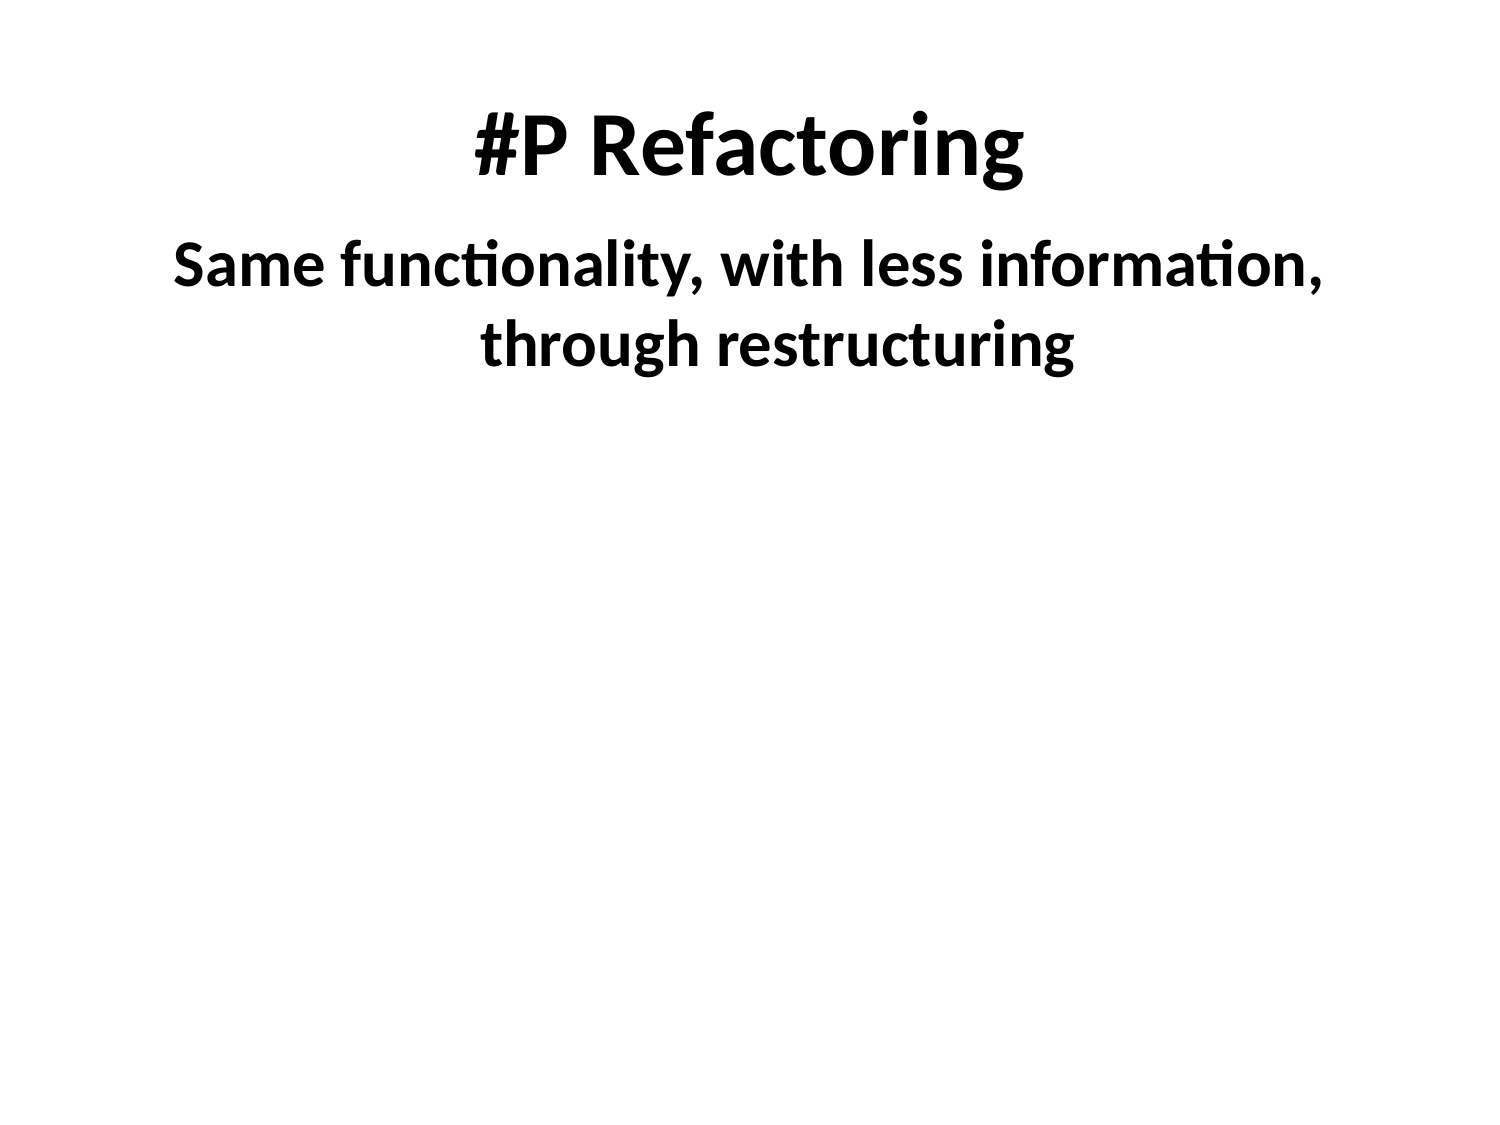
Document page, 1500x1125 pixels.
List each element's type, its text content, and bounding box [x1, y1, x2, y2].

title #P Refactoring [75, 45, 1425, 212]
list Same functionality, with less information, through restructuring [75, 212, 1425, 388]
